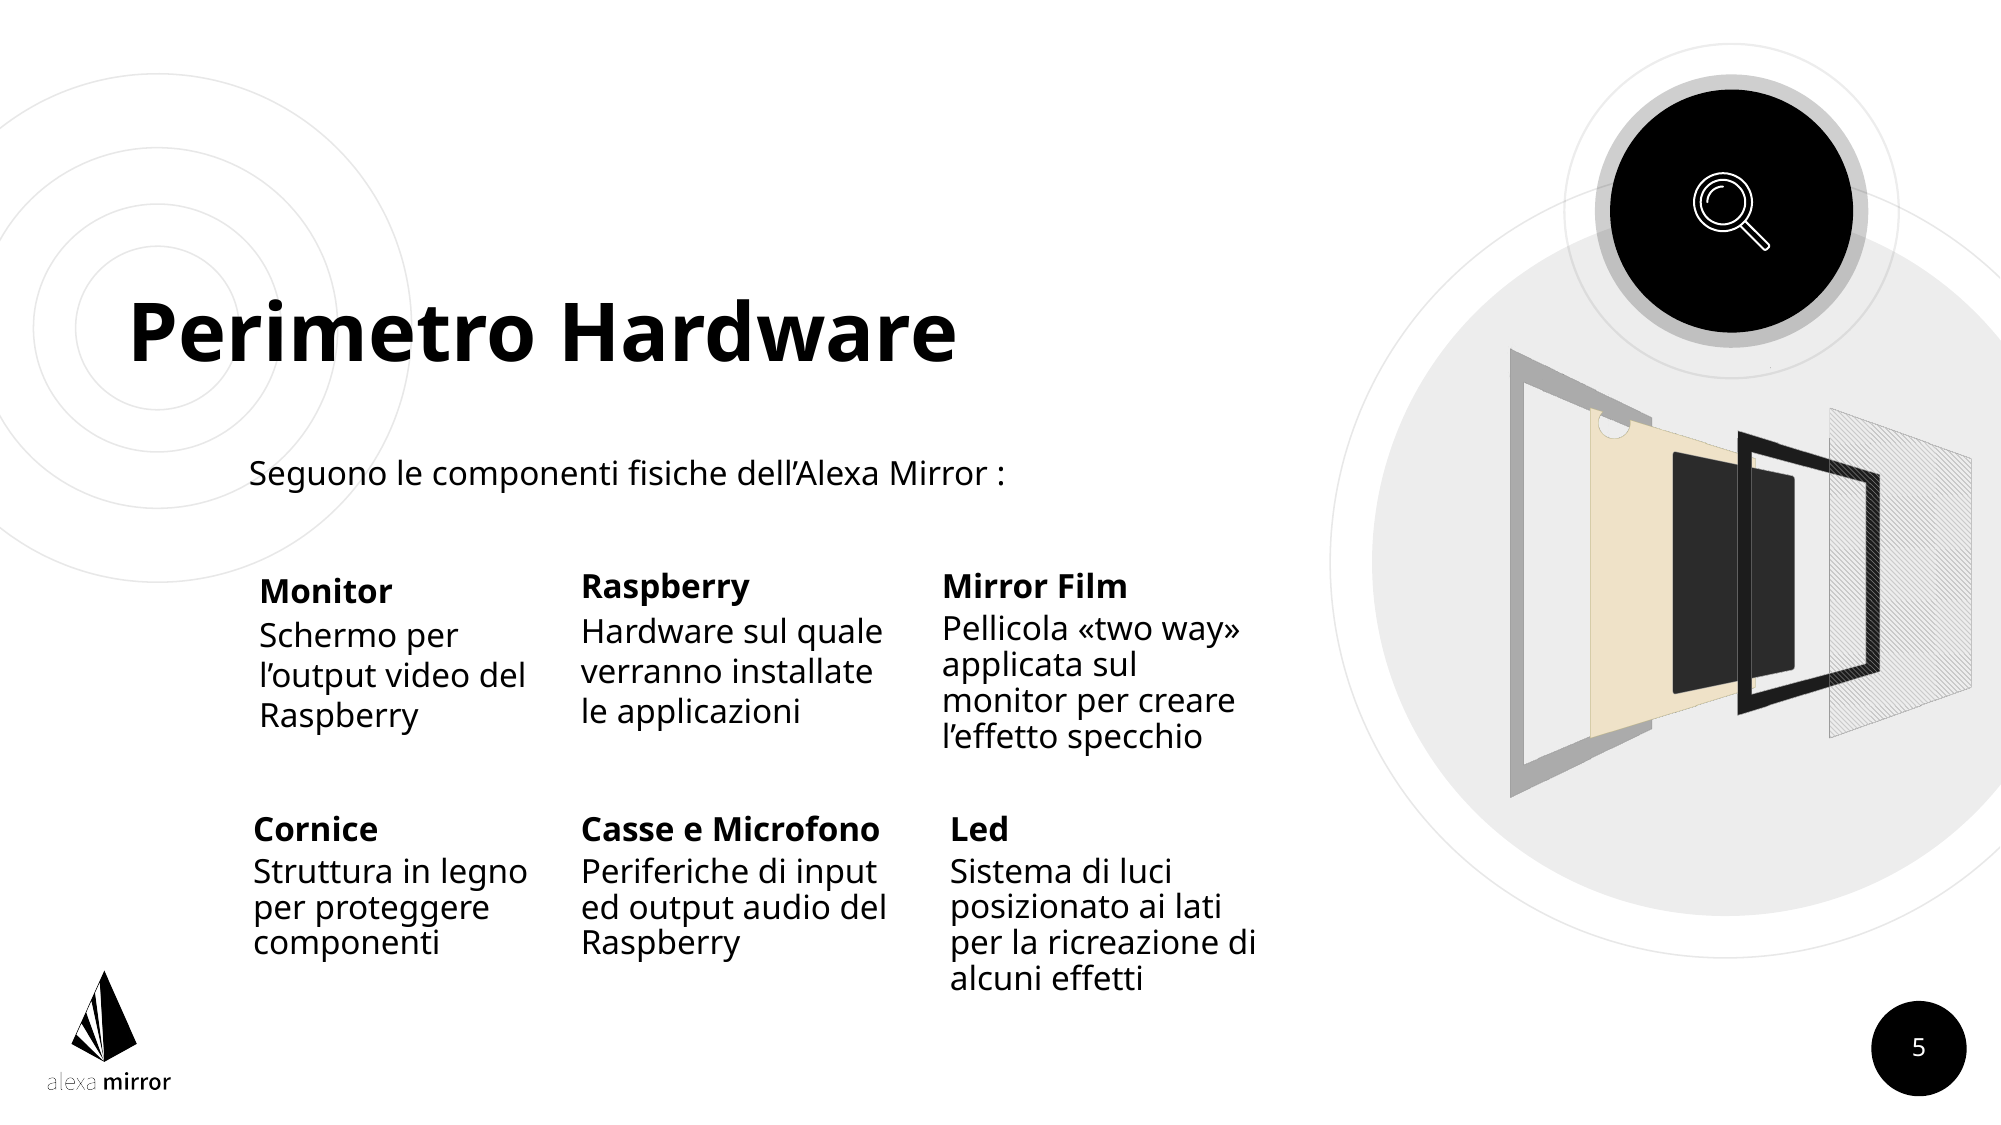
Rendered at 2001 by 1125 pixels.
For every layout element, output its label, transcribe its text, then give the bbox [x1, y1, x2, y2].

text_box [1871, 1000, 1967, 1097]
list Monitor Schermo per l’output video del Raspberry [239, 549, 560, 792]
list Cornice Struttura in legno per proteggere componenti [233, 792, 560, 1036]
picture [1415, 286, 2000, 863]
picture [1584, 286, 1879, 377]
text_box Seguono le componenti fisiche dell’Alexa Mirror : [233, 444, 1067, 500]
list Led Sistema di luci posizionato ai lati per la ricreazione di alcuni effetti [929, 792, 1299, 1036]
text_box [1563, 42, 1900, 380]
list Casse e Microfono Periferiche di input ed output audio del Raspberry [560, 792, 929, 1036]
title Perimetro Hardware [107, 249, 1416, 400]
list Mirror Film Pellicola «two way» applicata sul monitor per creare l’effetto specchio [921, 549, 1281, 792]
picture [46, 970, 171, 1097]
list Raspberry Hardware sul quale verranno installate le applicazioni [560, 549, 921, 792]
